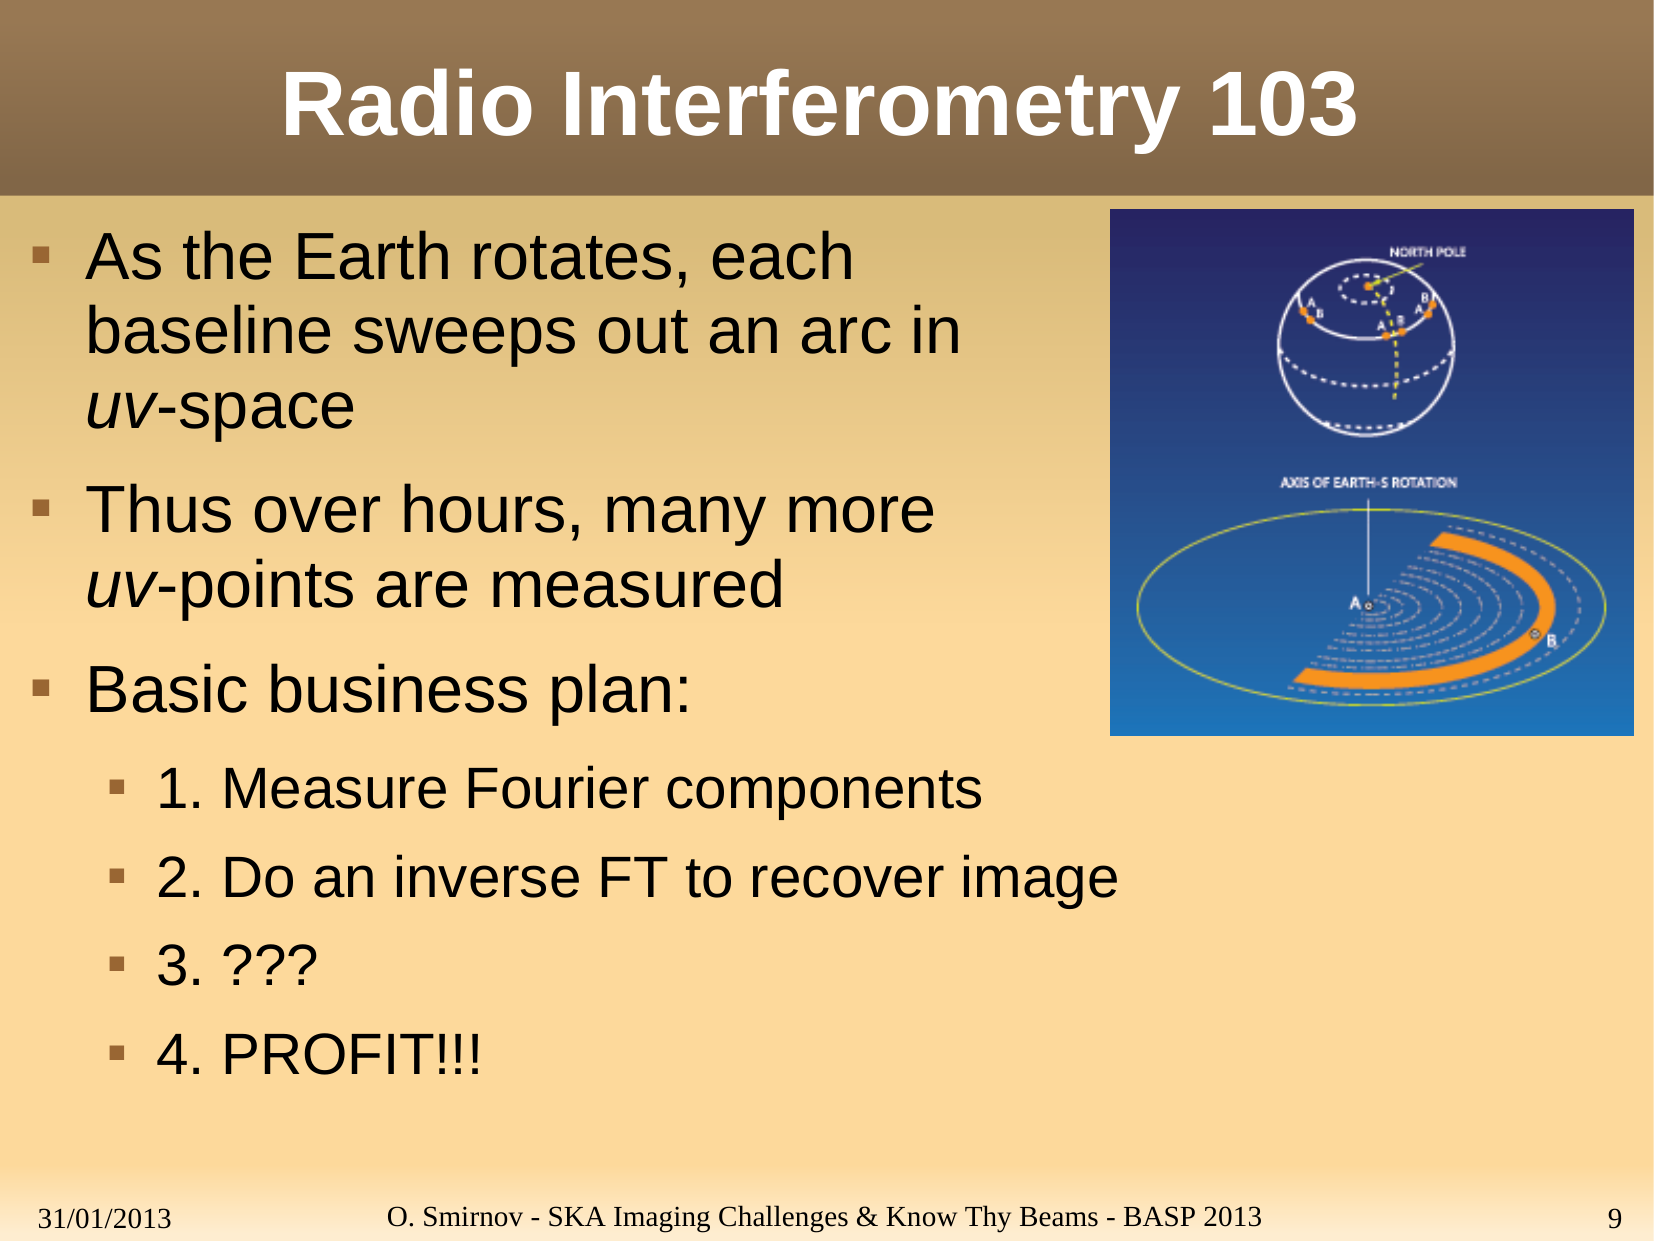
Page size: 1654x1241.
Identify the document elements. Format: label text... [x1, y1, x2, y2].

picture [0, 0, 1654, 1241]
list As the Earth rotates, each baseline sweeps out an arc in uv-space Thus over hours, many more uv-points are measured Basic business plan: 1. Measure Fourier components 2. Do an inverse FT to recover image 3. ??? 4. PROFIT!!! [15, 218, 1591, 1186]
title Radio Interferometry 103 [76, 0, 1565, 208]
